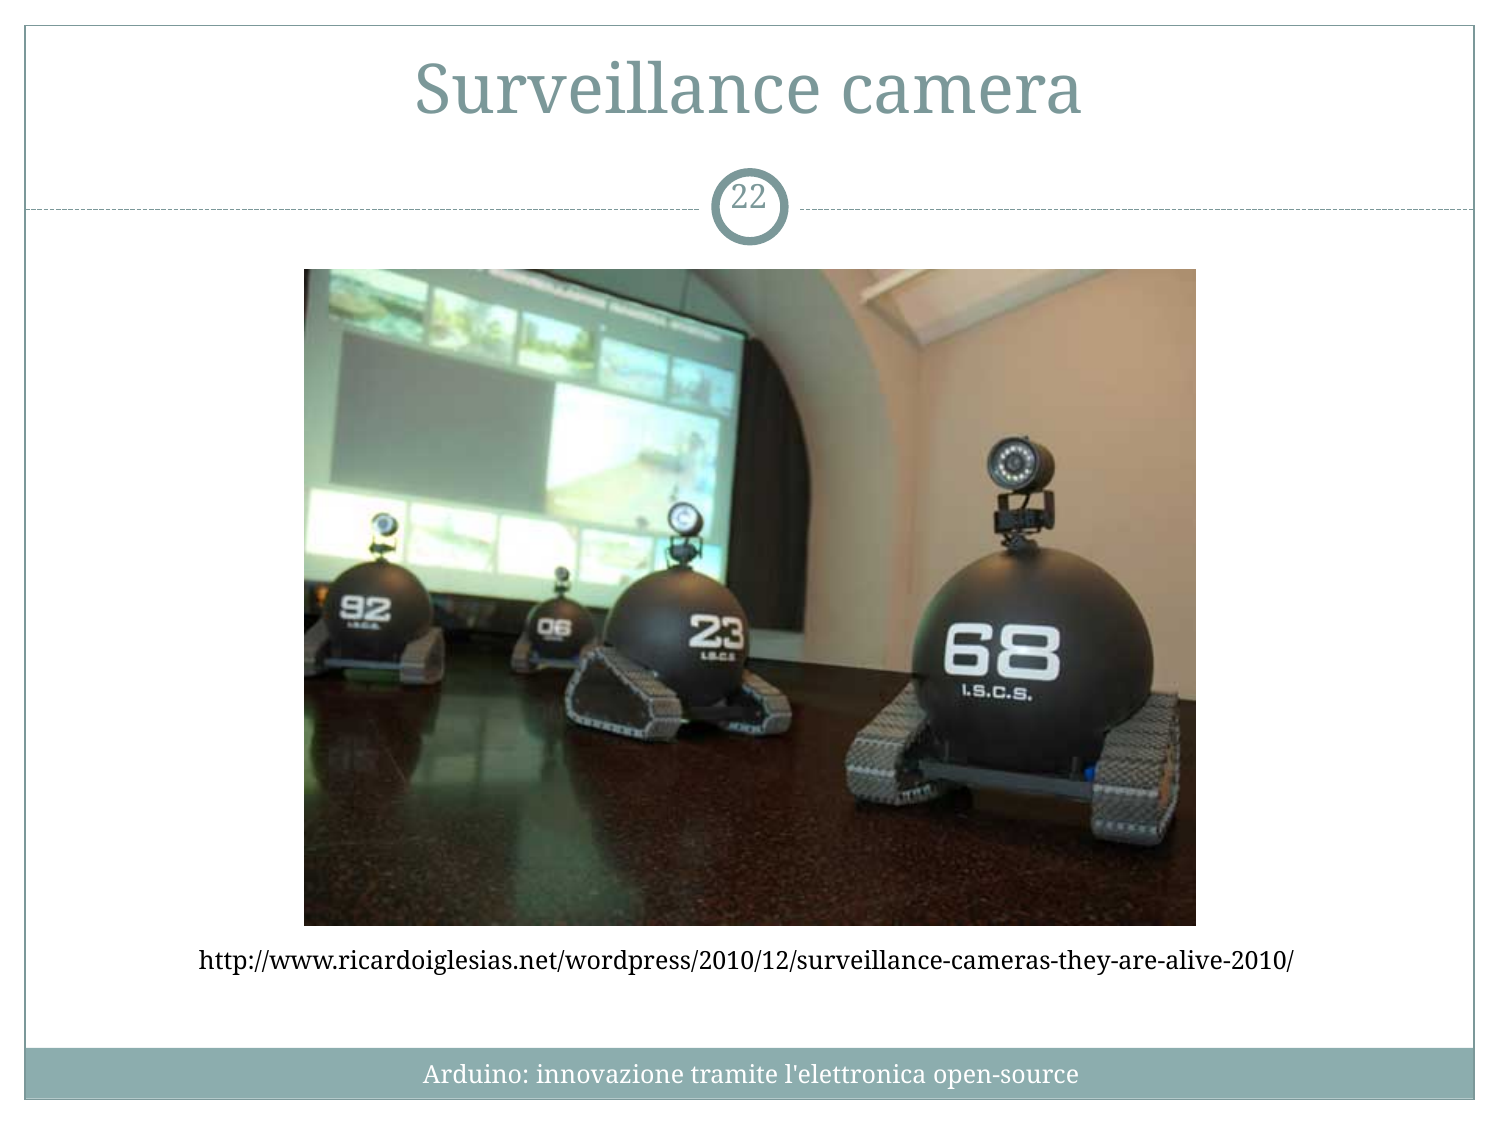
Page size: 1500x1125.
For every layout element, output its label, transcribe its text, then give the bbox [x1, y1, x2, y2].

title Surveillance camera [49, 37, 1450, 162]
picture [304, 269, 1196, 926]
list http://www.ricardoiglesias.net/wordpress/2010/12/surveillance-cameras-they-are-alive-2010/ [49, 937, 1445, 1043]
footer Arduino: innovazione tramite l'elettronica open-source [50, 1051, 1454, 1112]
slide_number <numero> [715, 168, 791, 241]
